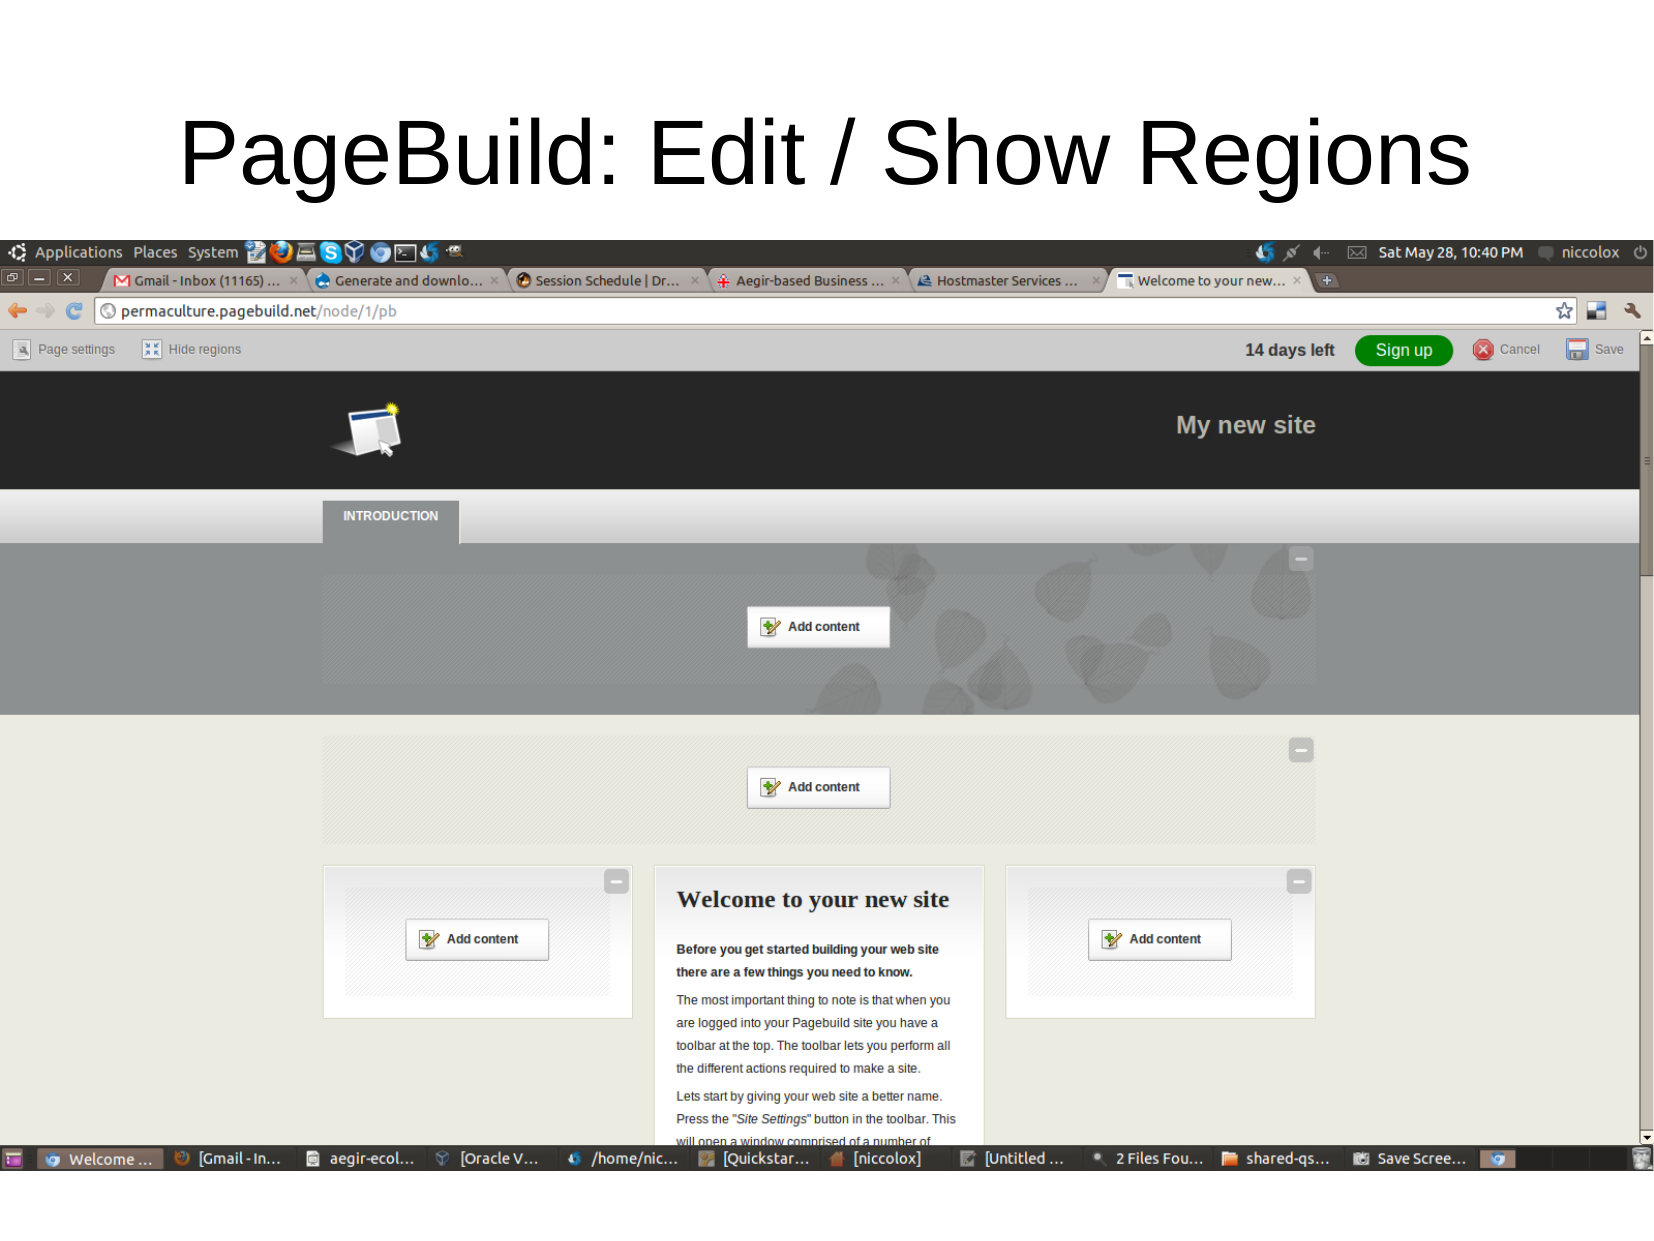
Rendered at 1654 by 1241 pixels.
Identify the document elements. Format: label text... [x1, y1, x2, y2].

picture [0, 240, 1654, 1171]
title PageBuild: Edit / Show Regions [82, 56, 1571, 240]
